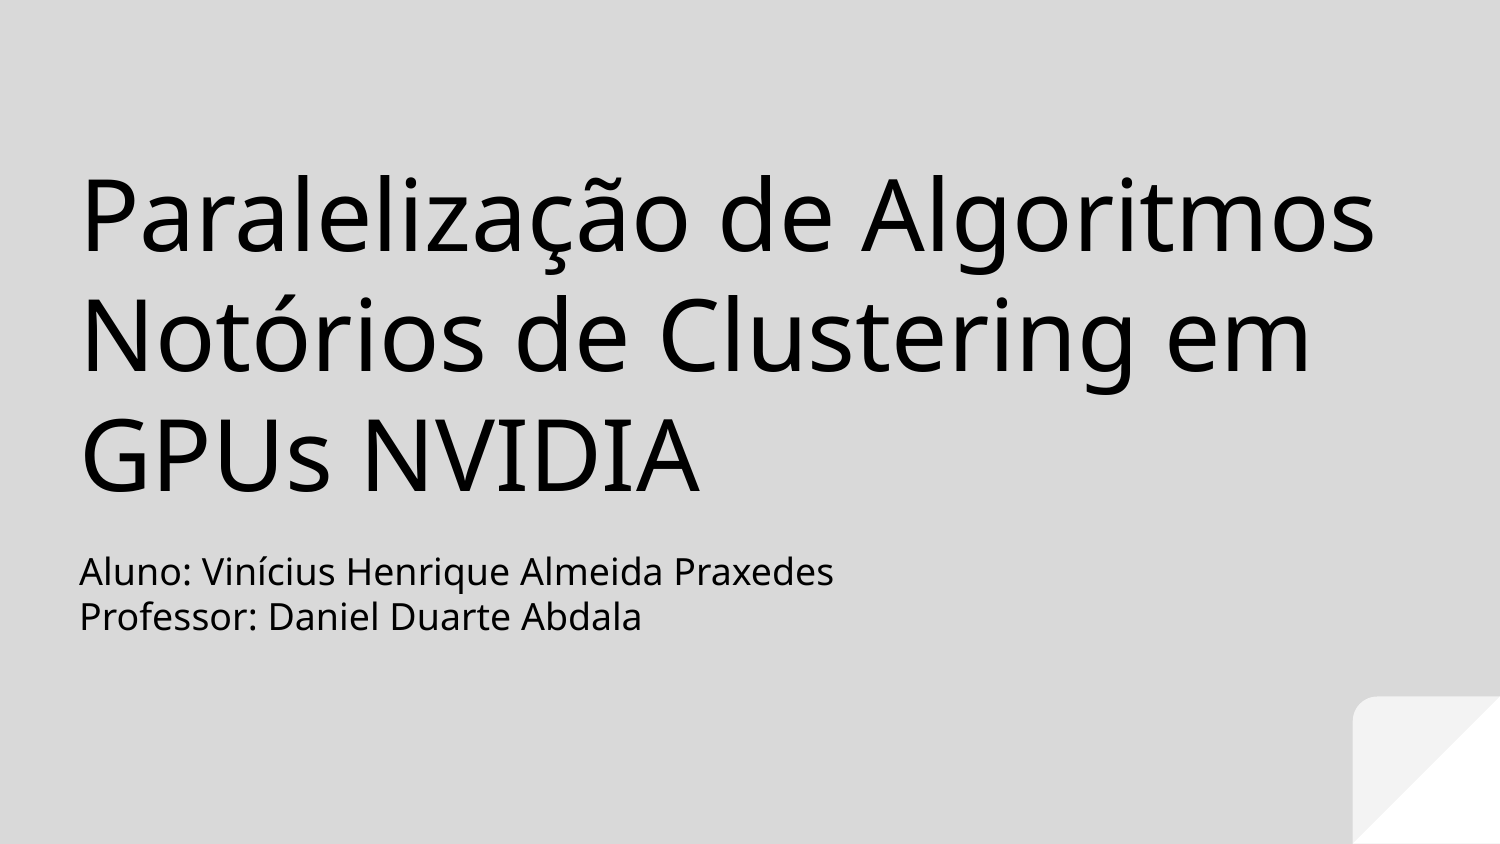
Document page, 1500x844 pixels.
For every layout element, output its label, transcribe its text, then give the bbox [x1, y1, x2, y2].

subtitle Aluno: Vinícius Henrique Almeida Praxedes Professor: Daniel Duarte Abdala [64, 532, 1413, 658]
title Paralelização de Algoritmos Notórios de Clustering em GPUs NVIDIA [64, 135, 1413, 527]
